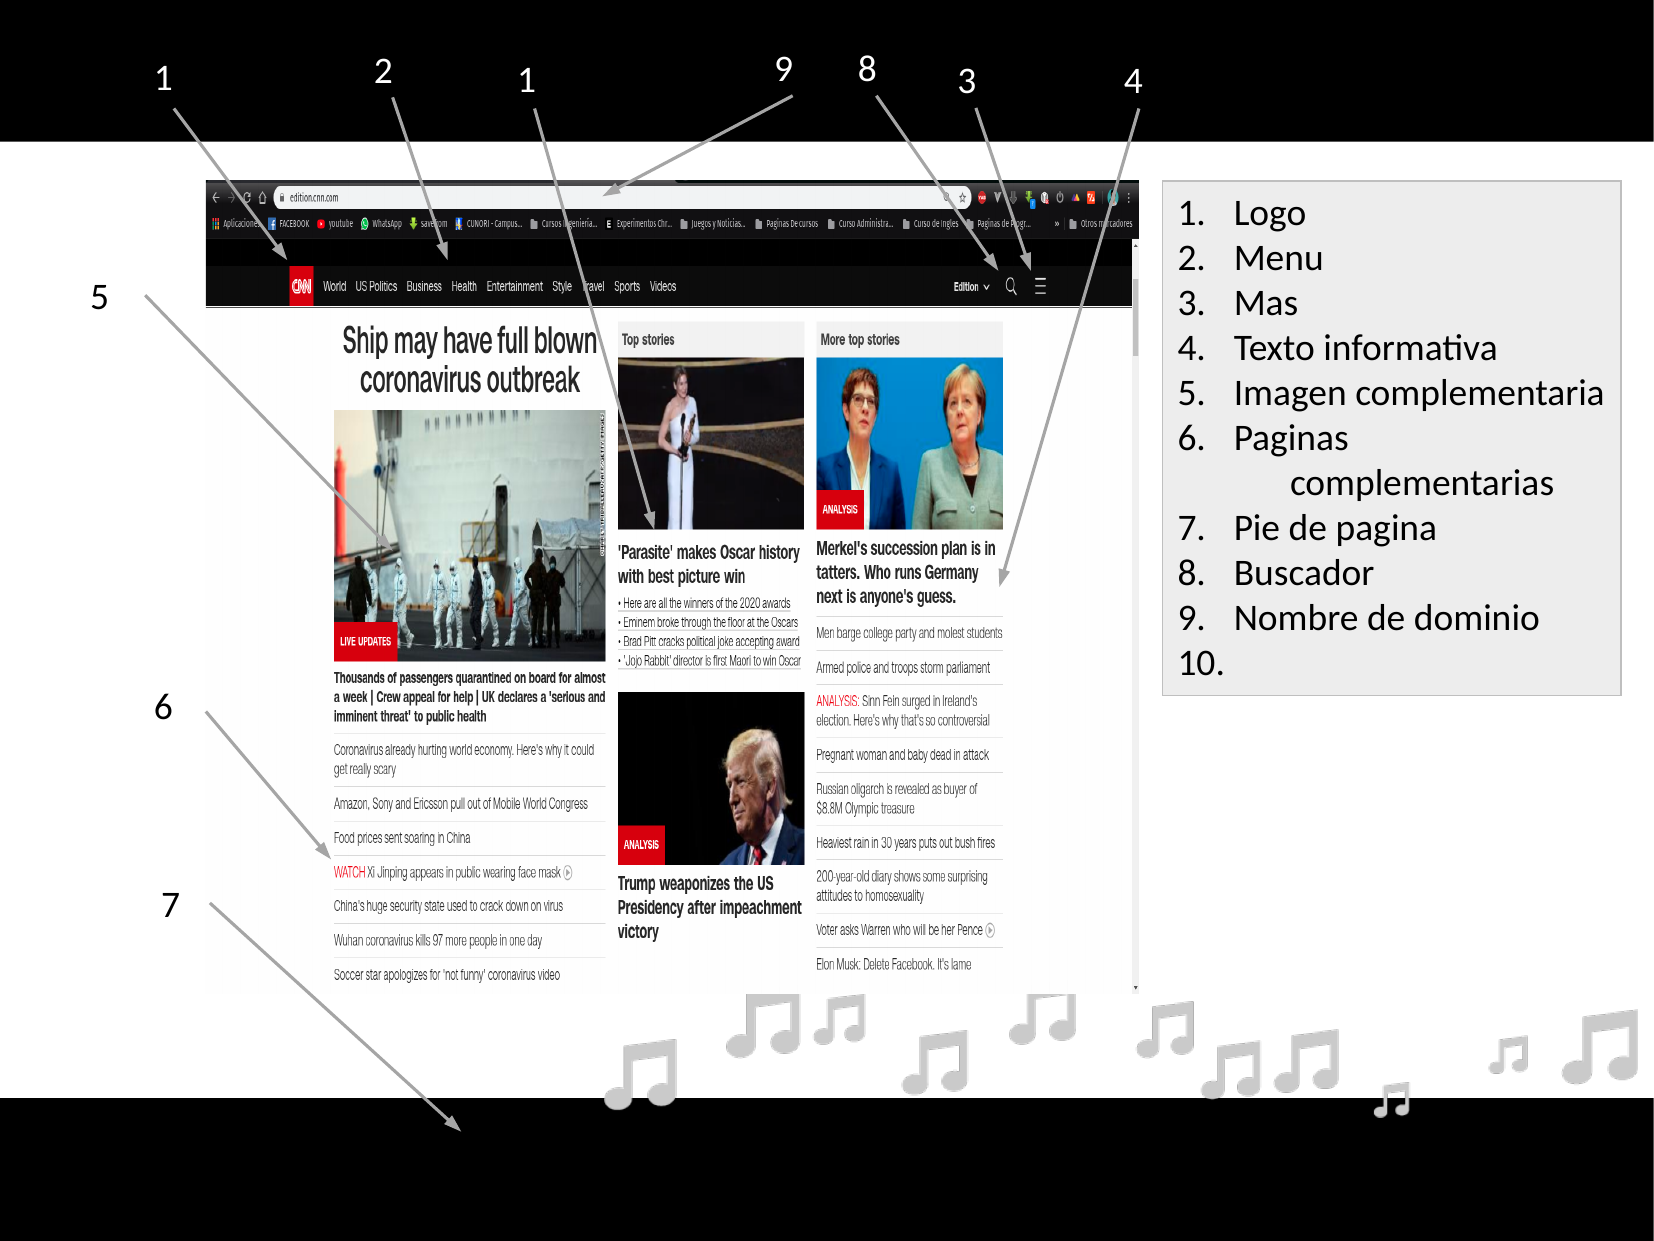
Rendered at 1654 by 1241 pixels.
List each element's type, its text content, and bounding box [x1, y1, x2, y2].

text_box 4 [1108, 48, 1176, 110]
text_box 3 [942, 48, 1010, 110]
text_box 1 [502, 47, 570, 109]
text_box 2 [359, 38, 427, 99]
text_box 8 [842, 36, 910, 98]
text_box 5 [75, 264, 143, 326]
text_box 1 [138, 45, 206, 106]
picture [205, 910, 306, 994]
text_box Logo Menu Mas Texto informativa Imagen complementaria Paginas complementarias Pie de pagina Buscador Nombre de dominio [1162, 180, 1622, 696]
picture [205, 180, 1139, 994]
text_box 7 [146, 872, 214, 934]
text_box 6 [138, 674, 206, 736]
text_box 9 [759, 36, 827, 98]
